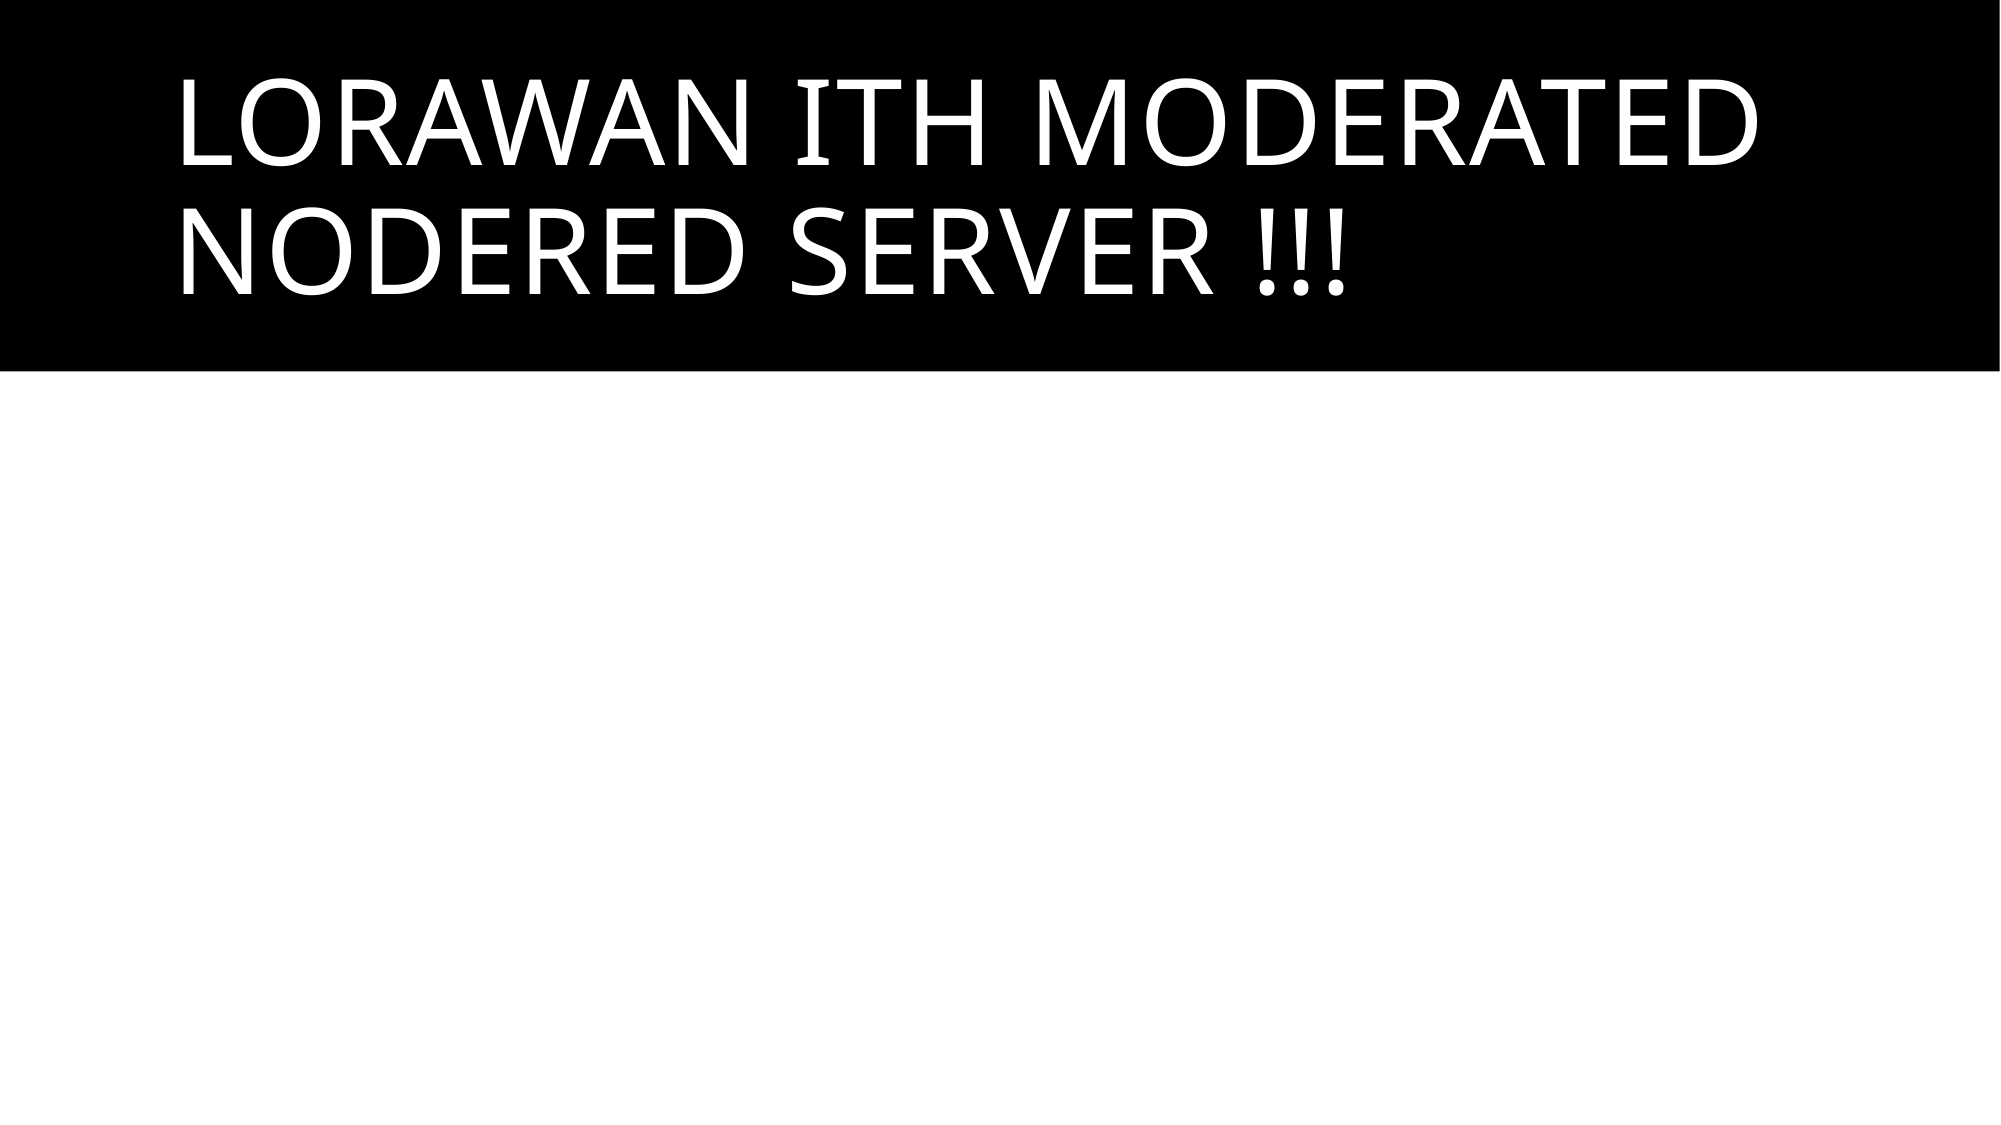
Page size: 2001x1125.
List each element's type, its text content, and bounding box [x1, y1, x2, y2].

title Lorawan ith moderated nodered server !!! [157, 52, 1842, 331]
